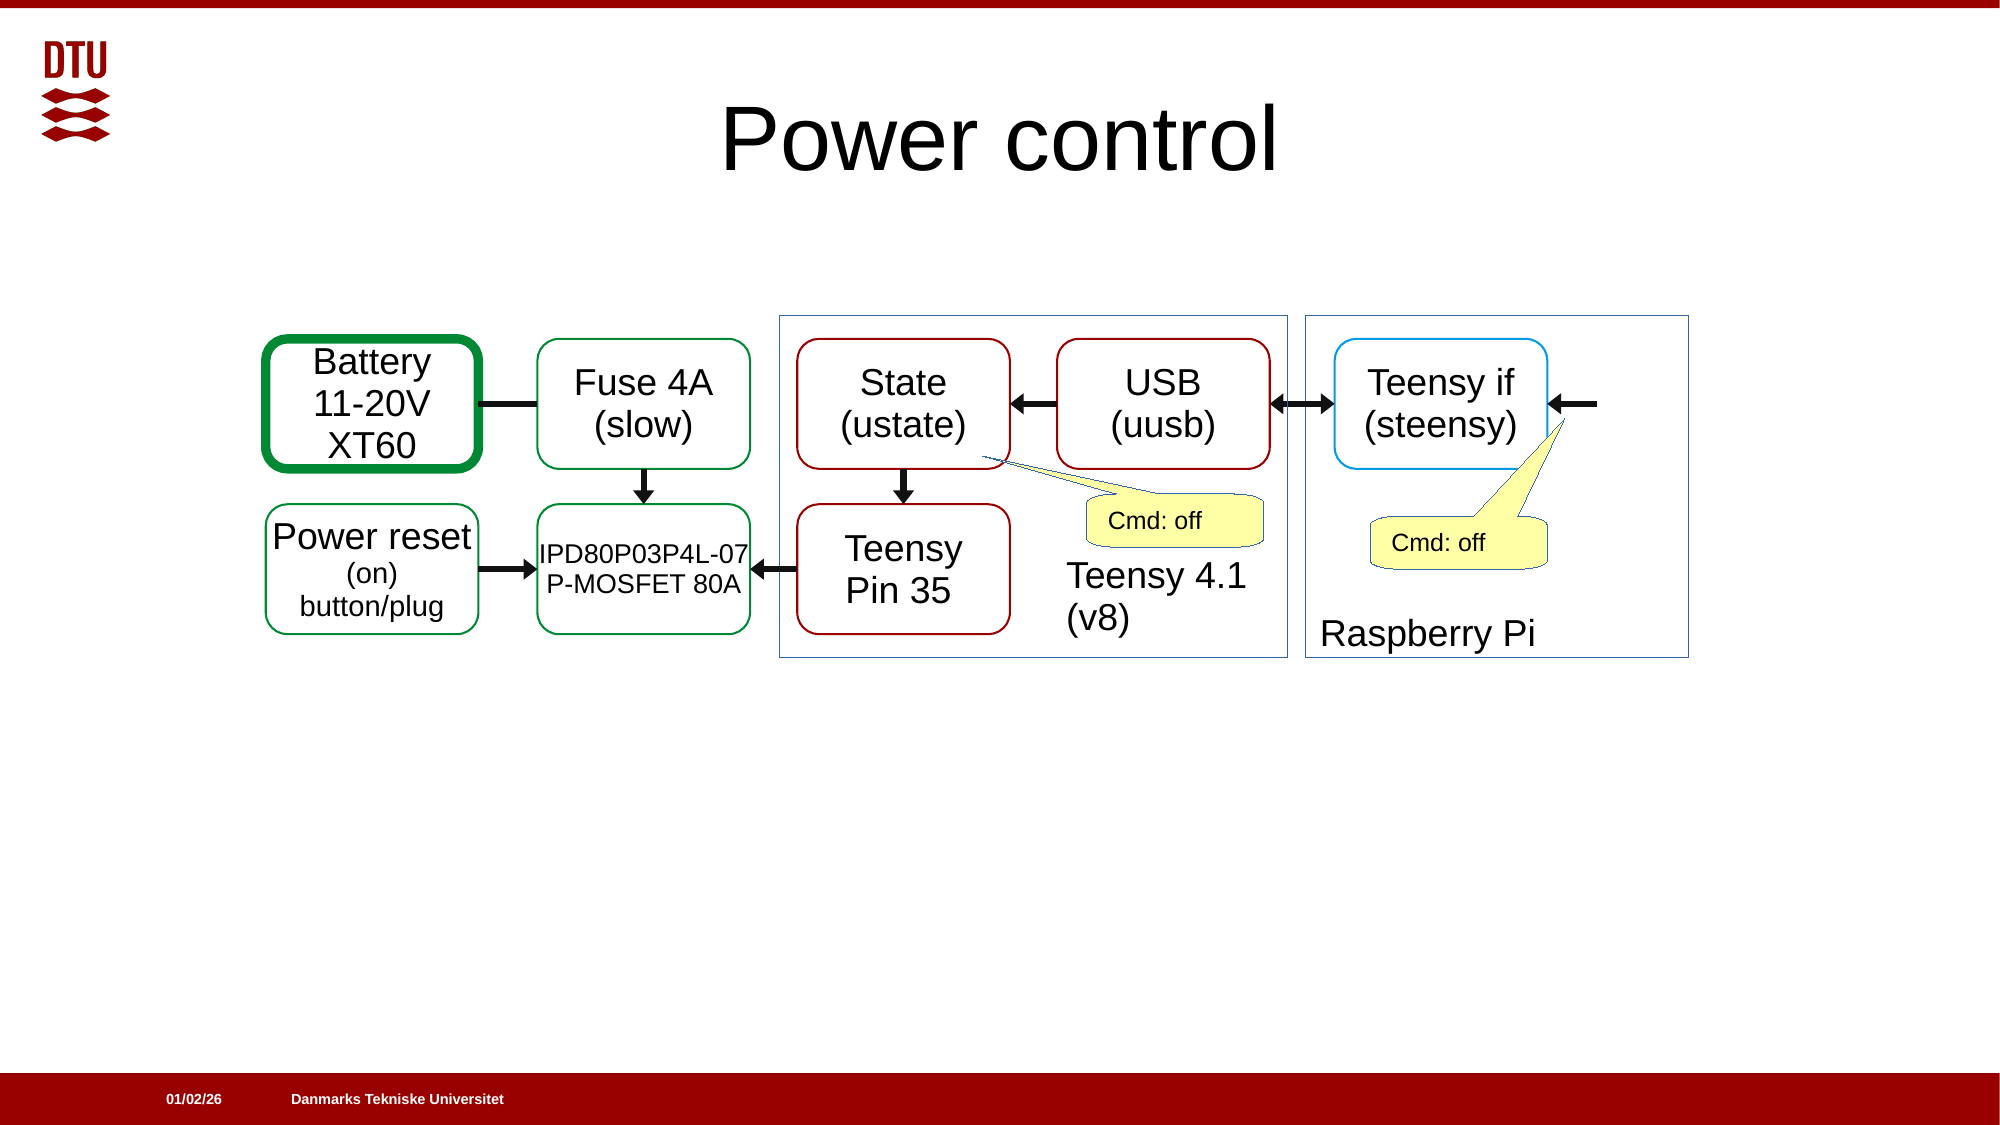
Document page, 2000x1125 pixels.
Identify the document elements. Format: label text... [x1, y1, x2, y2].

text_box Cmd: off [1370, 418, 1565, 570]
text_box Teensy 4.1 (v8) [1051, 547, 1273, 646]
text_box Teensy if (steensy) [1334, 338, 1548, 469]
text_box Power reset (on) button/plug [265, 504, 479, 635]
text_box State (ustate) [797, 338, 1010, 469]
text_box Cmd: off [982, 456, 1264, 548]
text_box IPD80P03P4L-07 P-MOSFET 80A [537, 504, 751, 635]
text_box USB (uusb) [1057, 338, 1270, 469]
text_box Teensy Pin 35 [797, 504, 1010, 635]
text_box Raspberry Pi [1305, 604, 1552, 662]
text_box Fuse 4A (slow) [537, 338, 751, 469]
title Power control [99, 44, 1900, 233]
text_box Battery 11-20V XT60 [265, 338, 479, 469]
